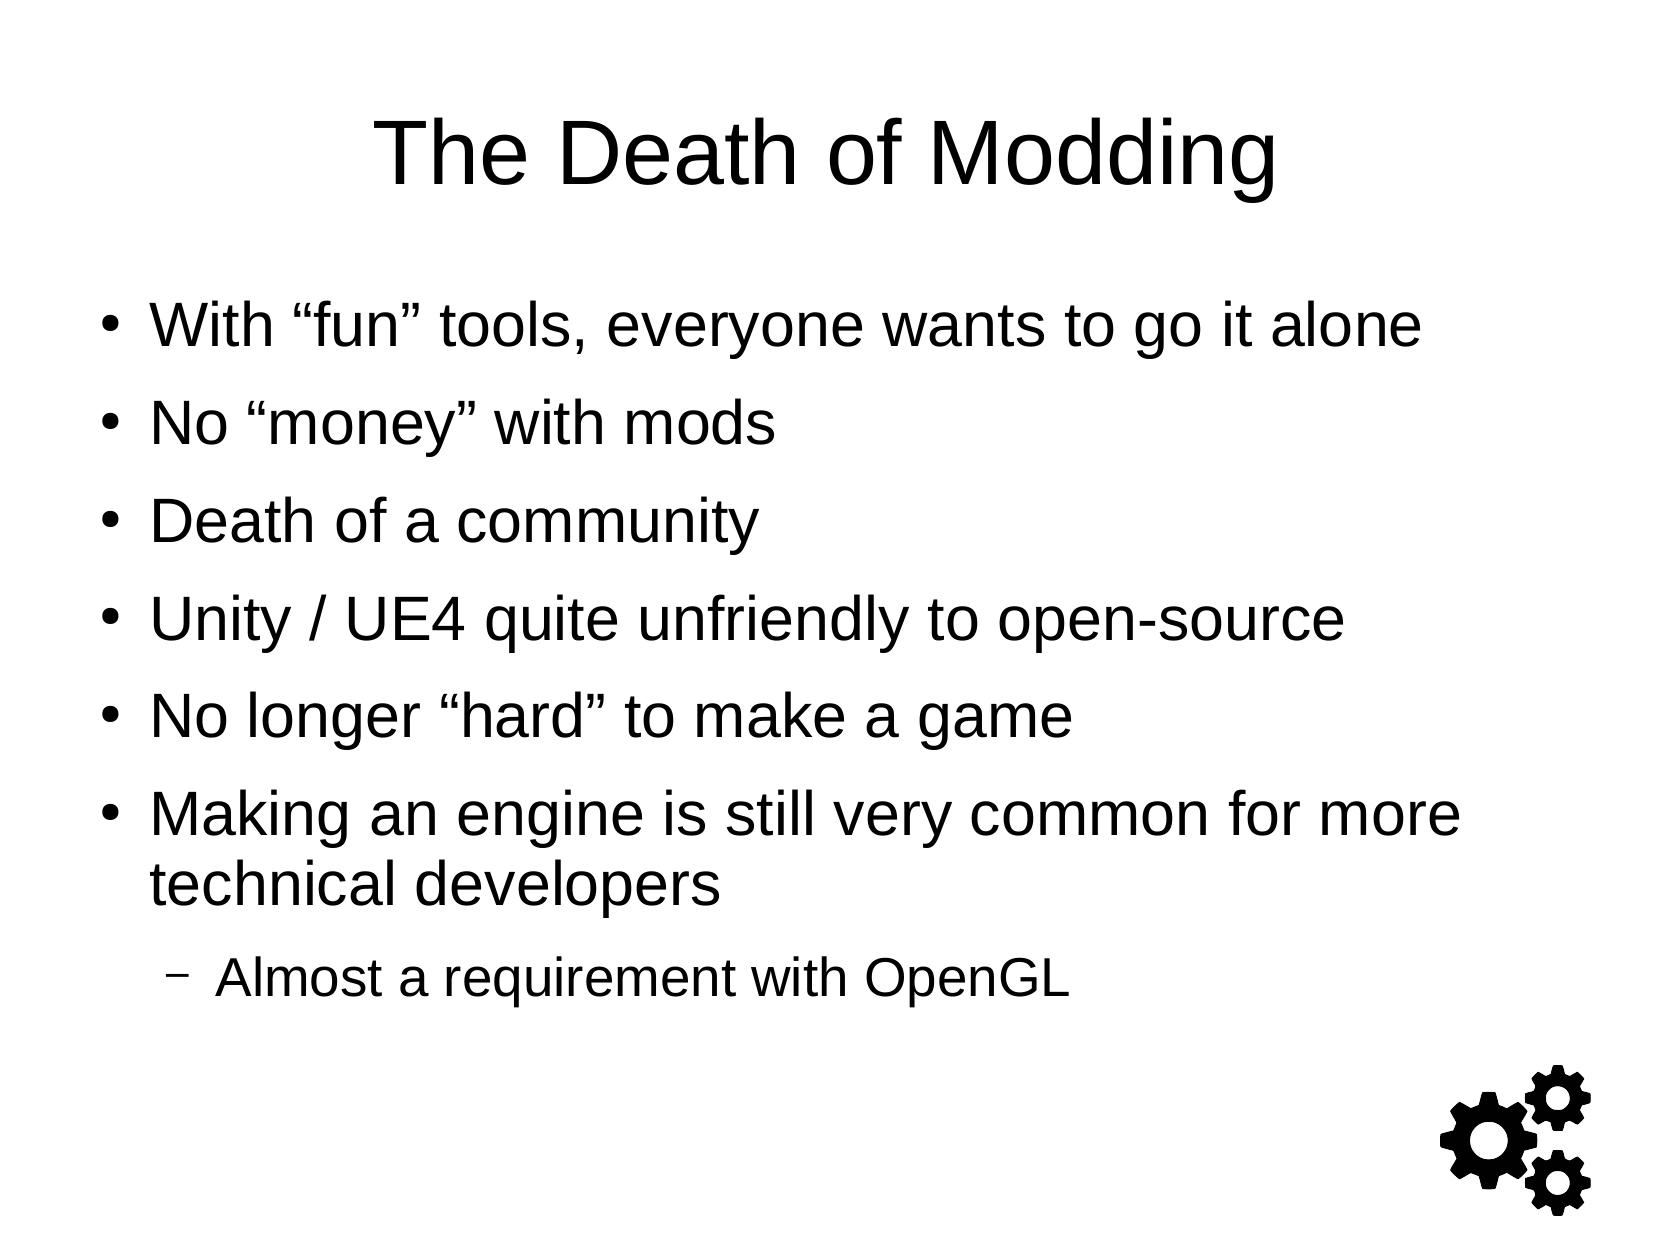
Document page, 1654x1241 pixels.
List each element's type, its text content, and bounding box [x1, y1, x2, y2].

title The Death of Modding [82, 49, 1571, 257]
list With “fun” tools, everyone wants to go it alone No “money” with mods Death of a community Unity / UE4 quite unfriendly to open-source No longer “hard” to make a game Making an engine is still very common for more technical developers Almost a requirement with OpenGL [82, 290, 1571, 1010]
picture [1440, 1065, 1591, 1216]
